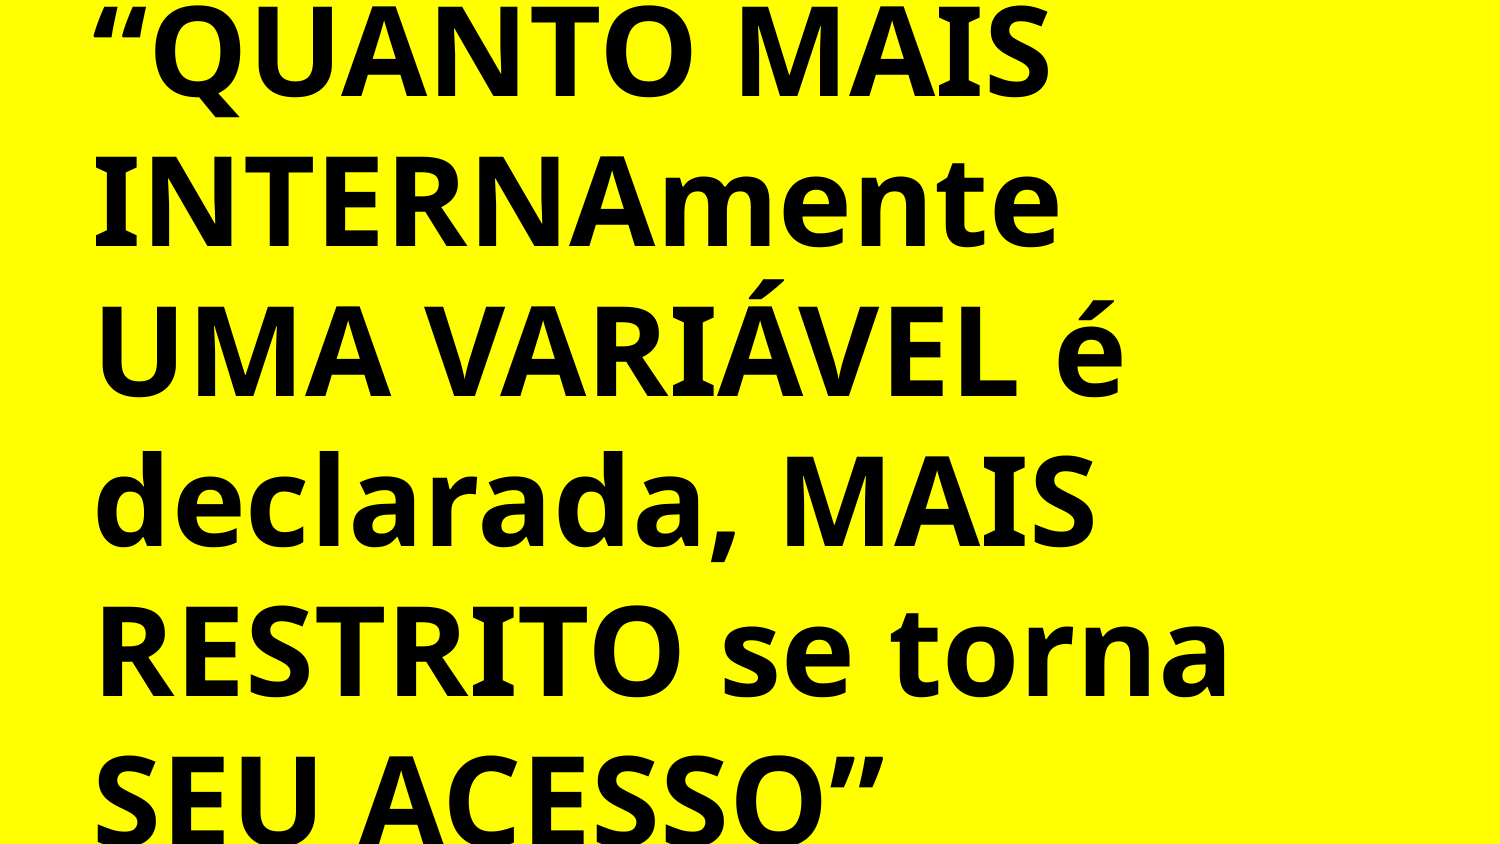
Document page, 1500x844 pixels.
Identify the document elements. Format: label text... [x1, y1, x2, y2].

title “QUANTO MAIS INTERNAmente UMA VARIÁVEL é declarada, MAIS RESTRITO se torna SEU ACESSO” [78, 86, 1405, 758]
